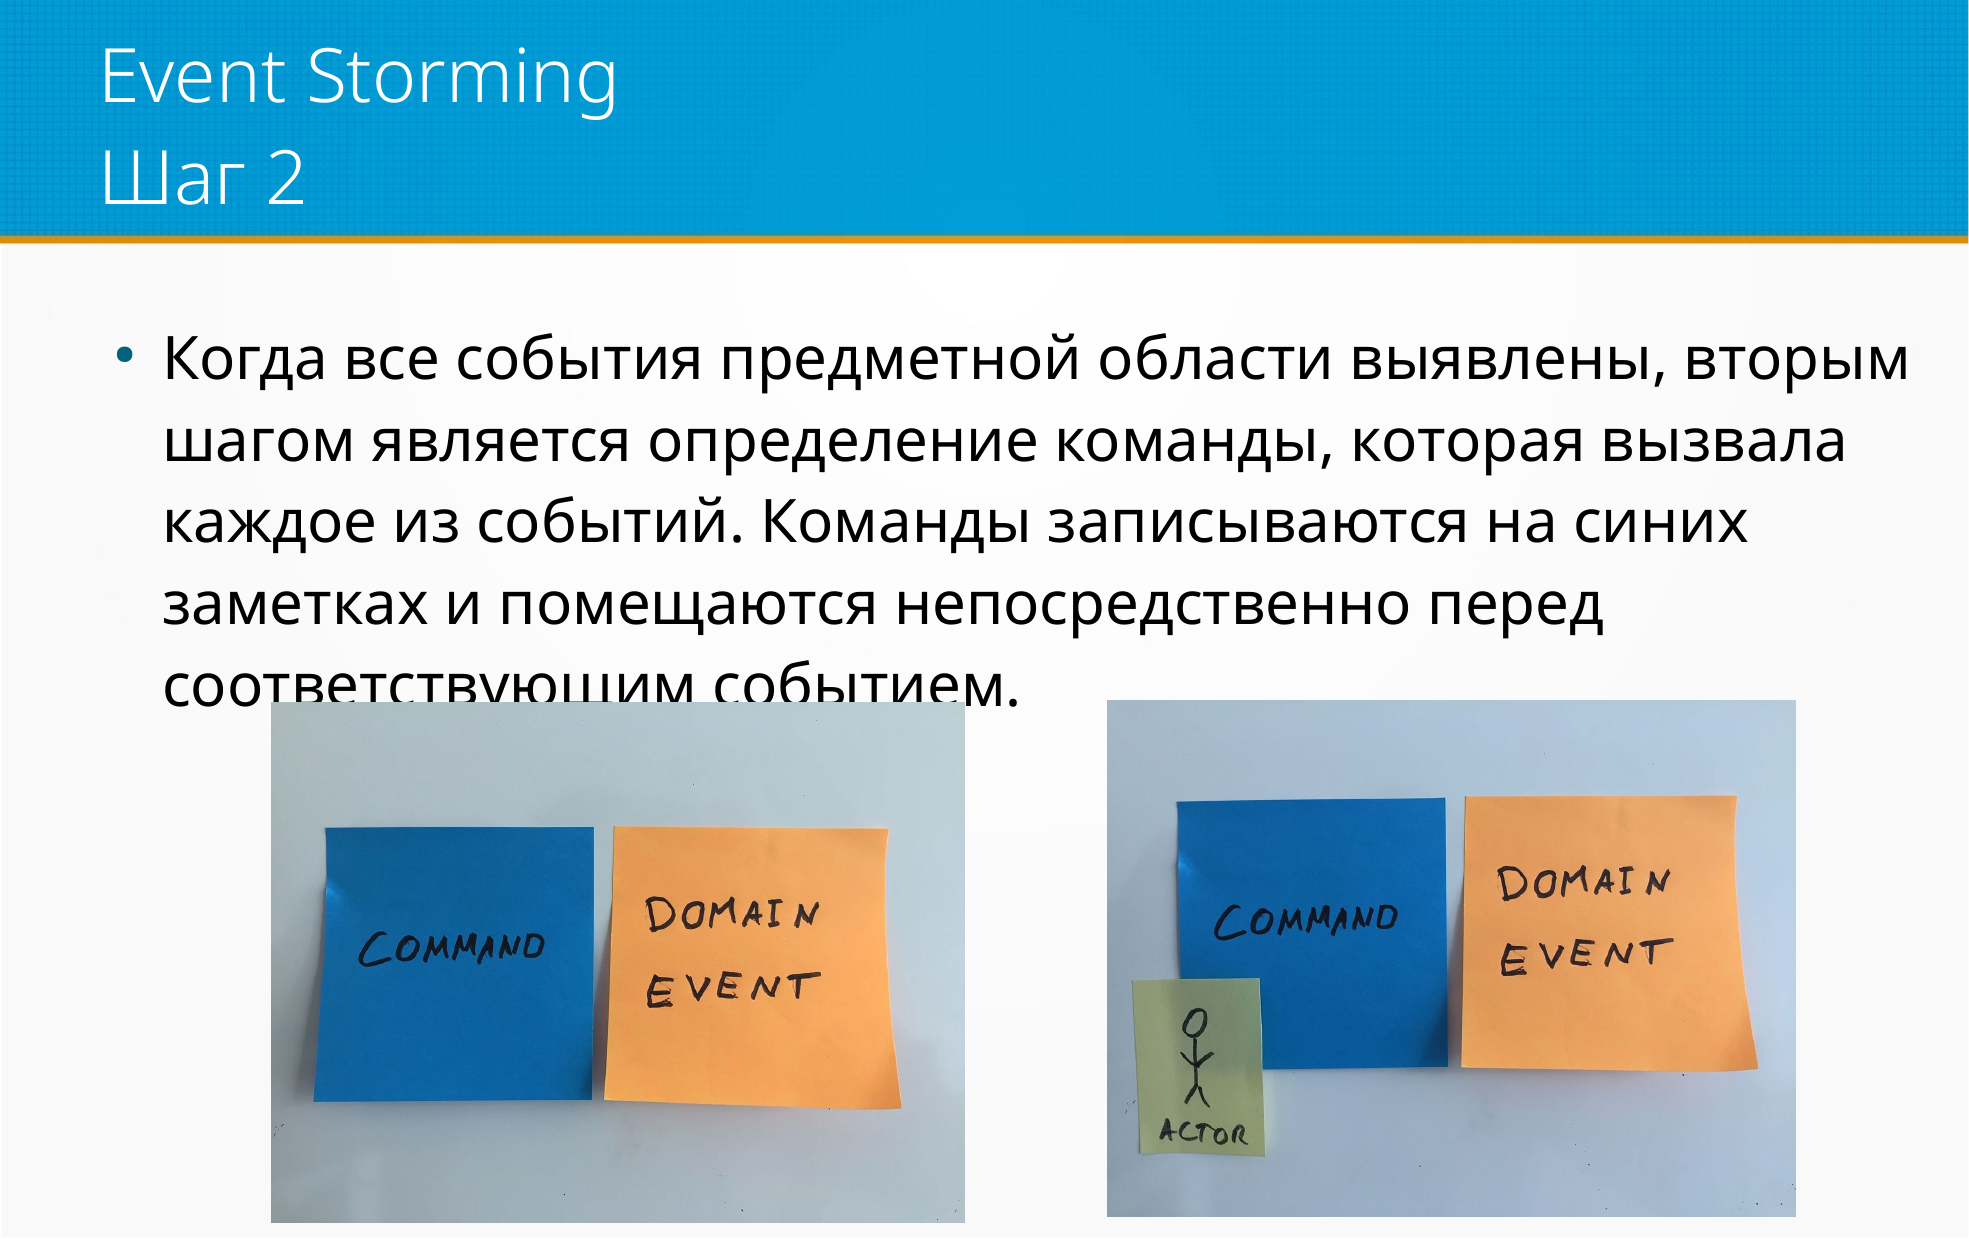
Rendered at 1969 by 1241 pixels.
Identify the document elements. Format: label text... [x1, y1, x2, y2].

title Event Storming Шаг 2 [98, 19, 1870, 227]
list Когда все события предметной области выявлены, вторым шагом является определение команды, которая вызвала каждое из событий. Команды записываются на синих заметках и помещаются непосредственно перед соответствующим событием. [98, 315, 1926, 733]
picture [0, 233, 1969, 1241]
